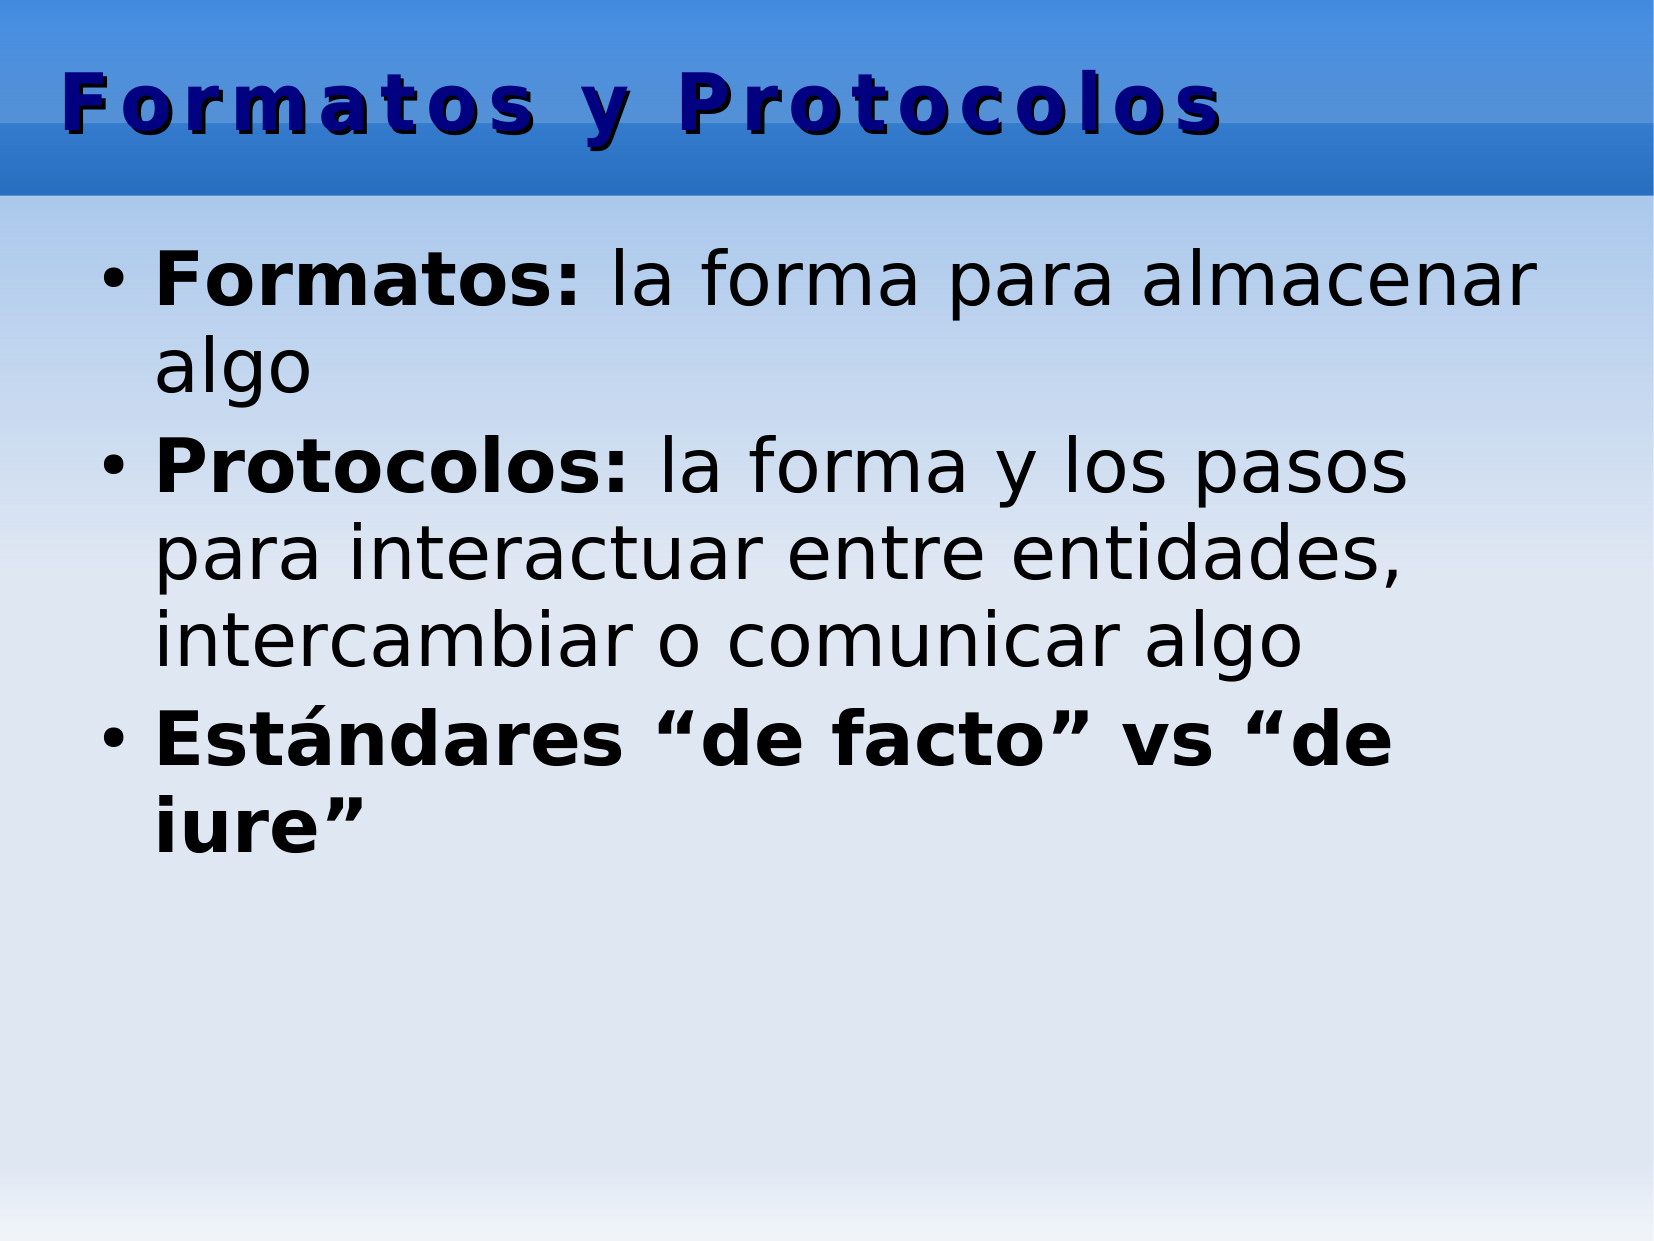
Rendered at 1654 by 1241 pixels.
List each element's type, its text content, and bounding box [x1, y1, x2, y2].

list Formatos: la forma para almacenar algo Protocolos: la forma y los pasos para interactuar entre entidades, intercambiar o comunicar algo Estándares “de facto” vs “de iure” [82, 236, 1565, 1109]
title Formatos y Protocolos [58, 29, 1654, 178]
picture [0, 0, 1654, 1241]
